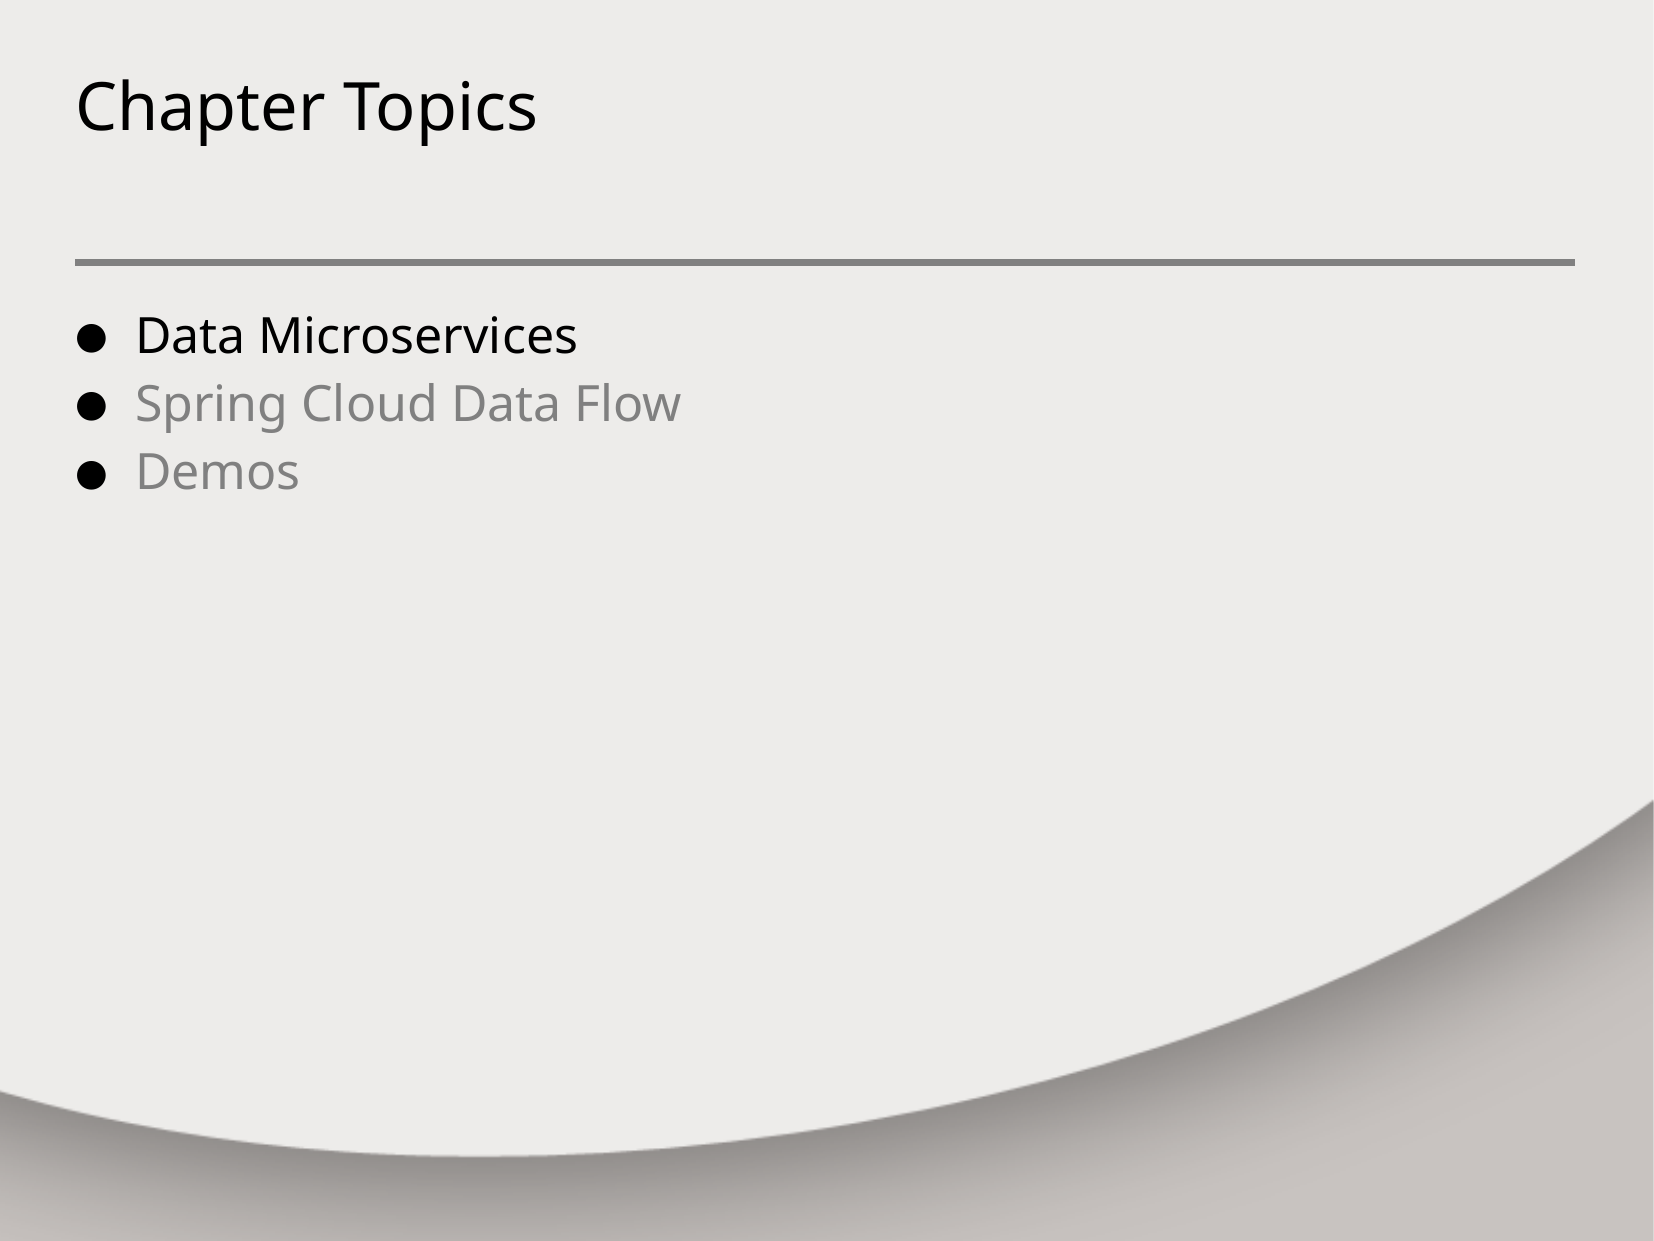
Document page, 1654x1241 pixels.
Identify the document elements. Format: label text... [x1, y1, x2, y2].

title Chapter Topics [75, 75, 1576, 226]
list Data Microservices Spring Cloud Data Flow Demos [75, 300, 1576, 1163]
picture [0, 0, 1654, 1241]
